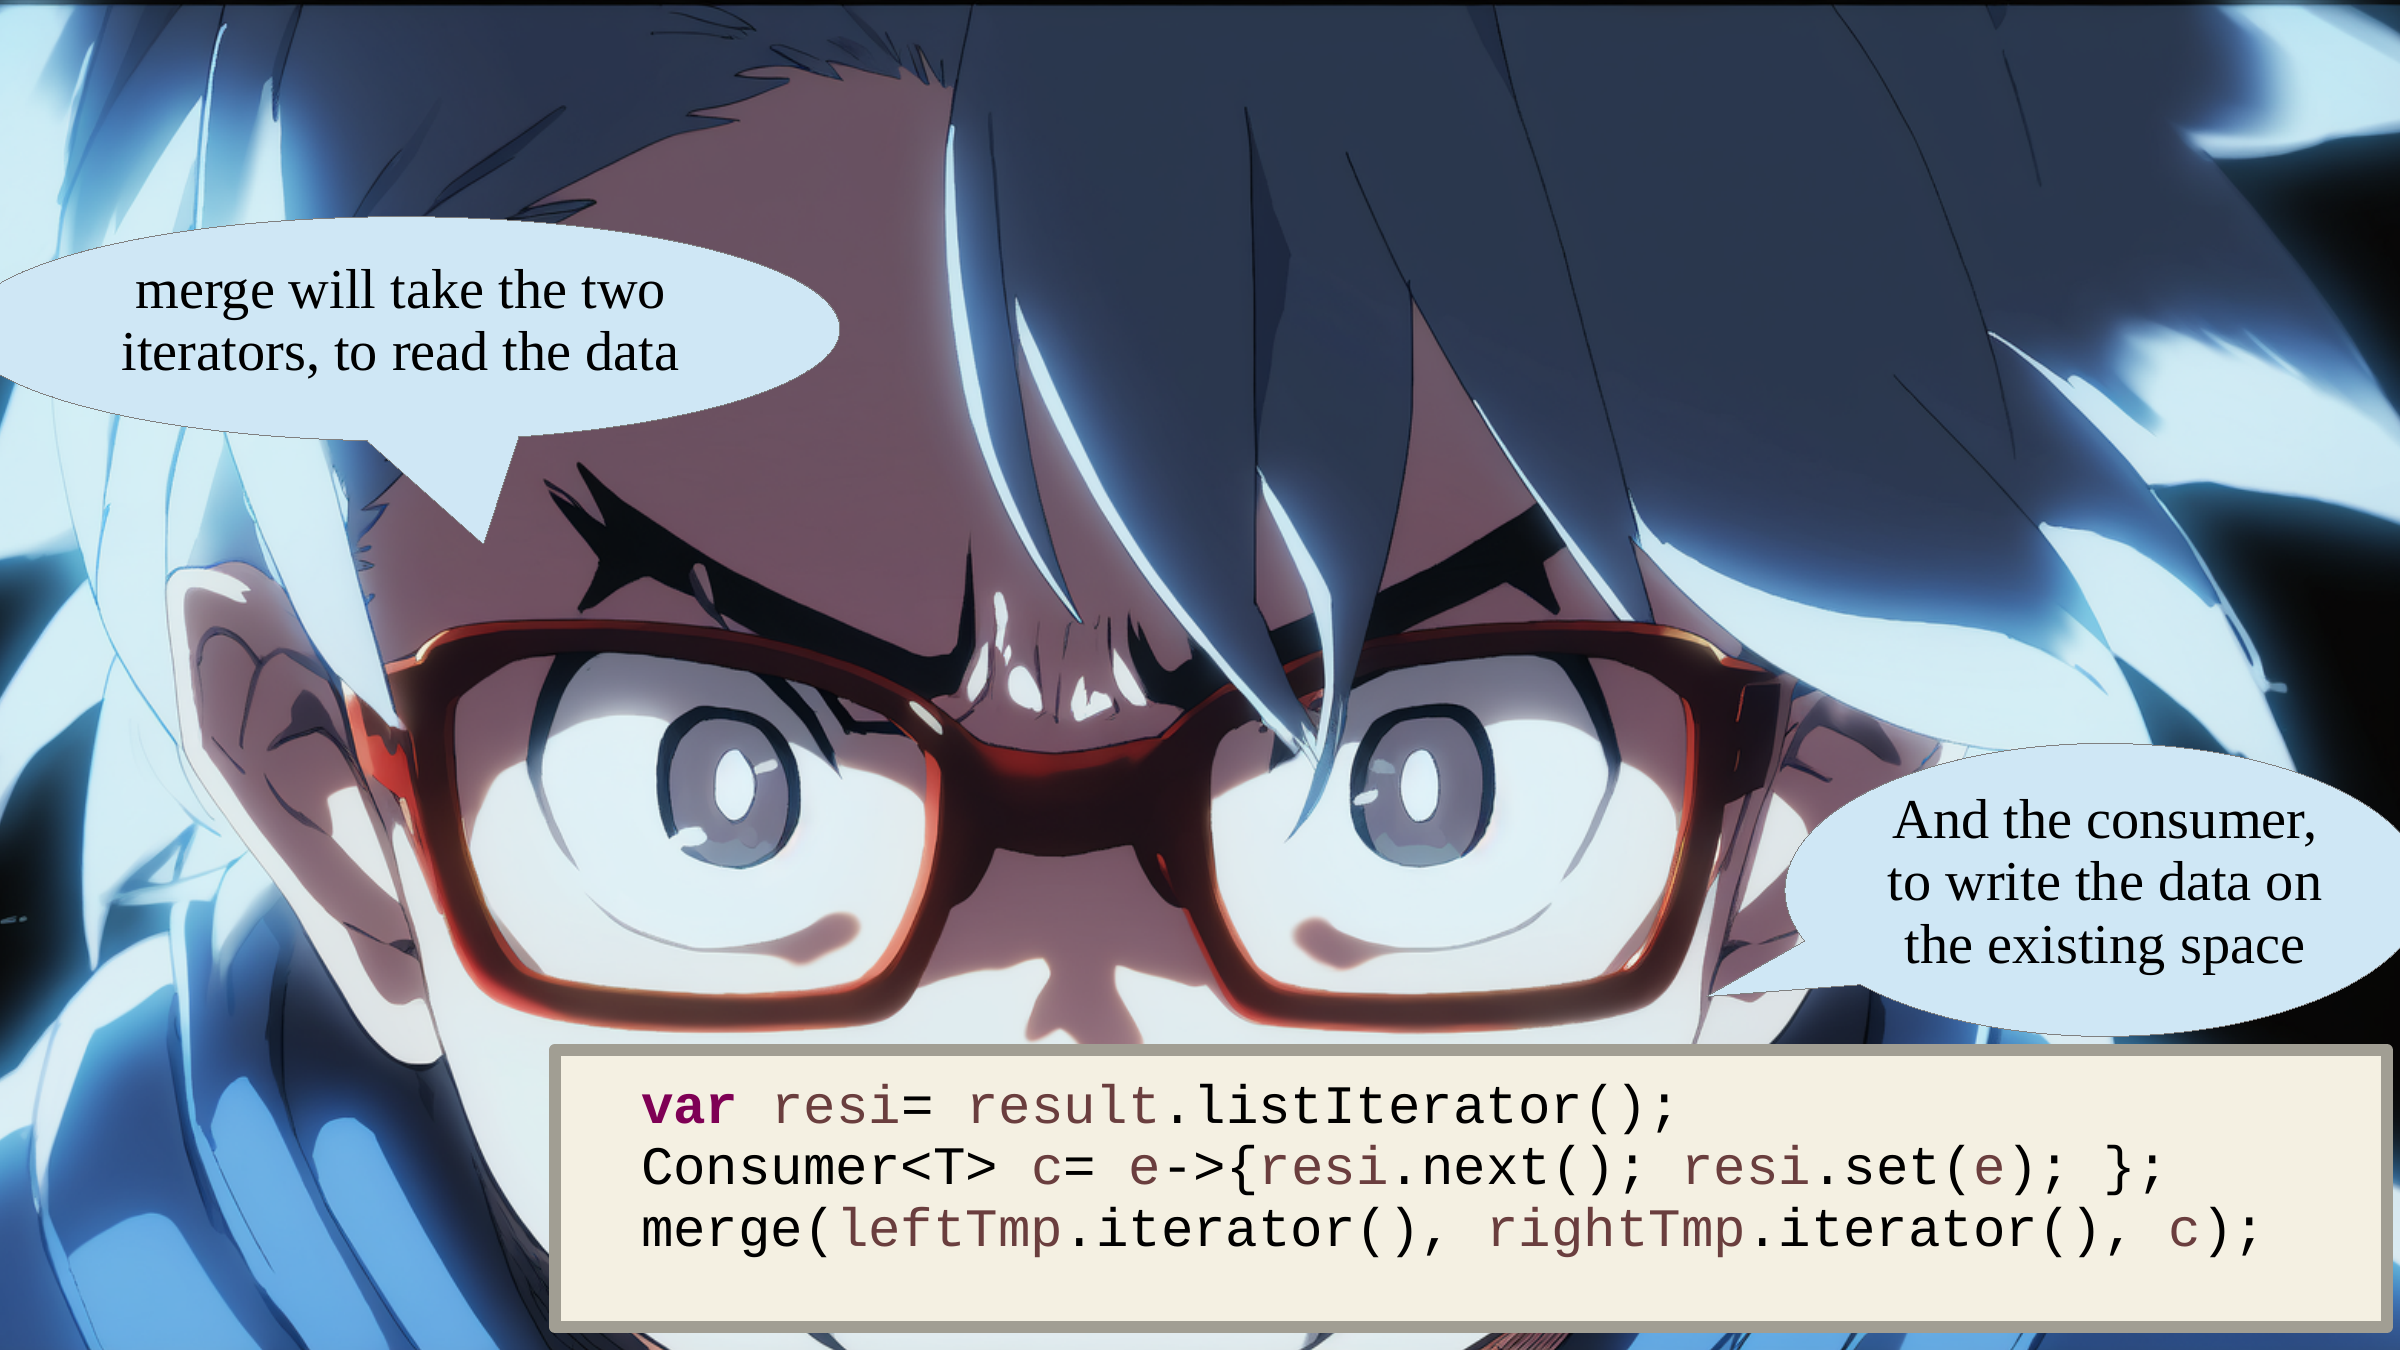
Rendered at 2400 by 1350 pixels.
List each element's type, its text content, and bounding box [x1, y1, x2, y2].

text_box var resi= result.listIterator(); Consumer<T> c= e->{resi.next(); resi.set(e); }; merge(leftTmp.iterator(), rightTmp.iterator(), c); [555, 1050, 2387, 1327]
text_box merge will take the two iterators, to read the data [0, 216, 840, 544]
text_box And the consumer, to write the data on the existing space [1706, 743, 2400, 1037]
picture [0, 0, 2400, 1350]
